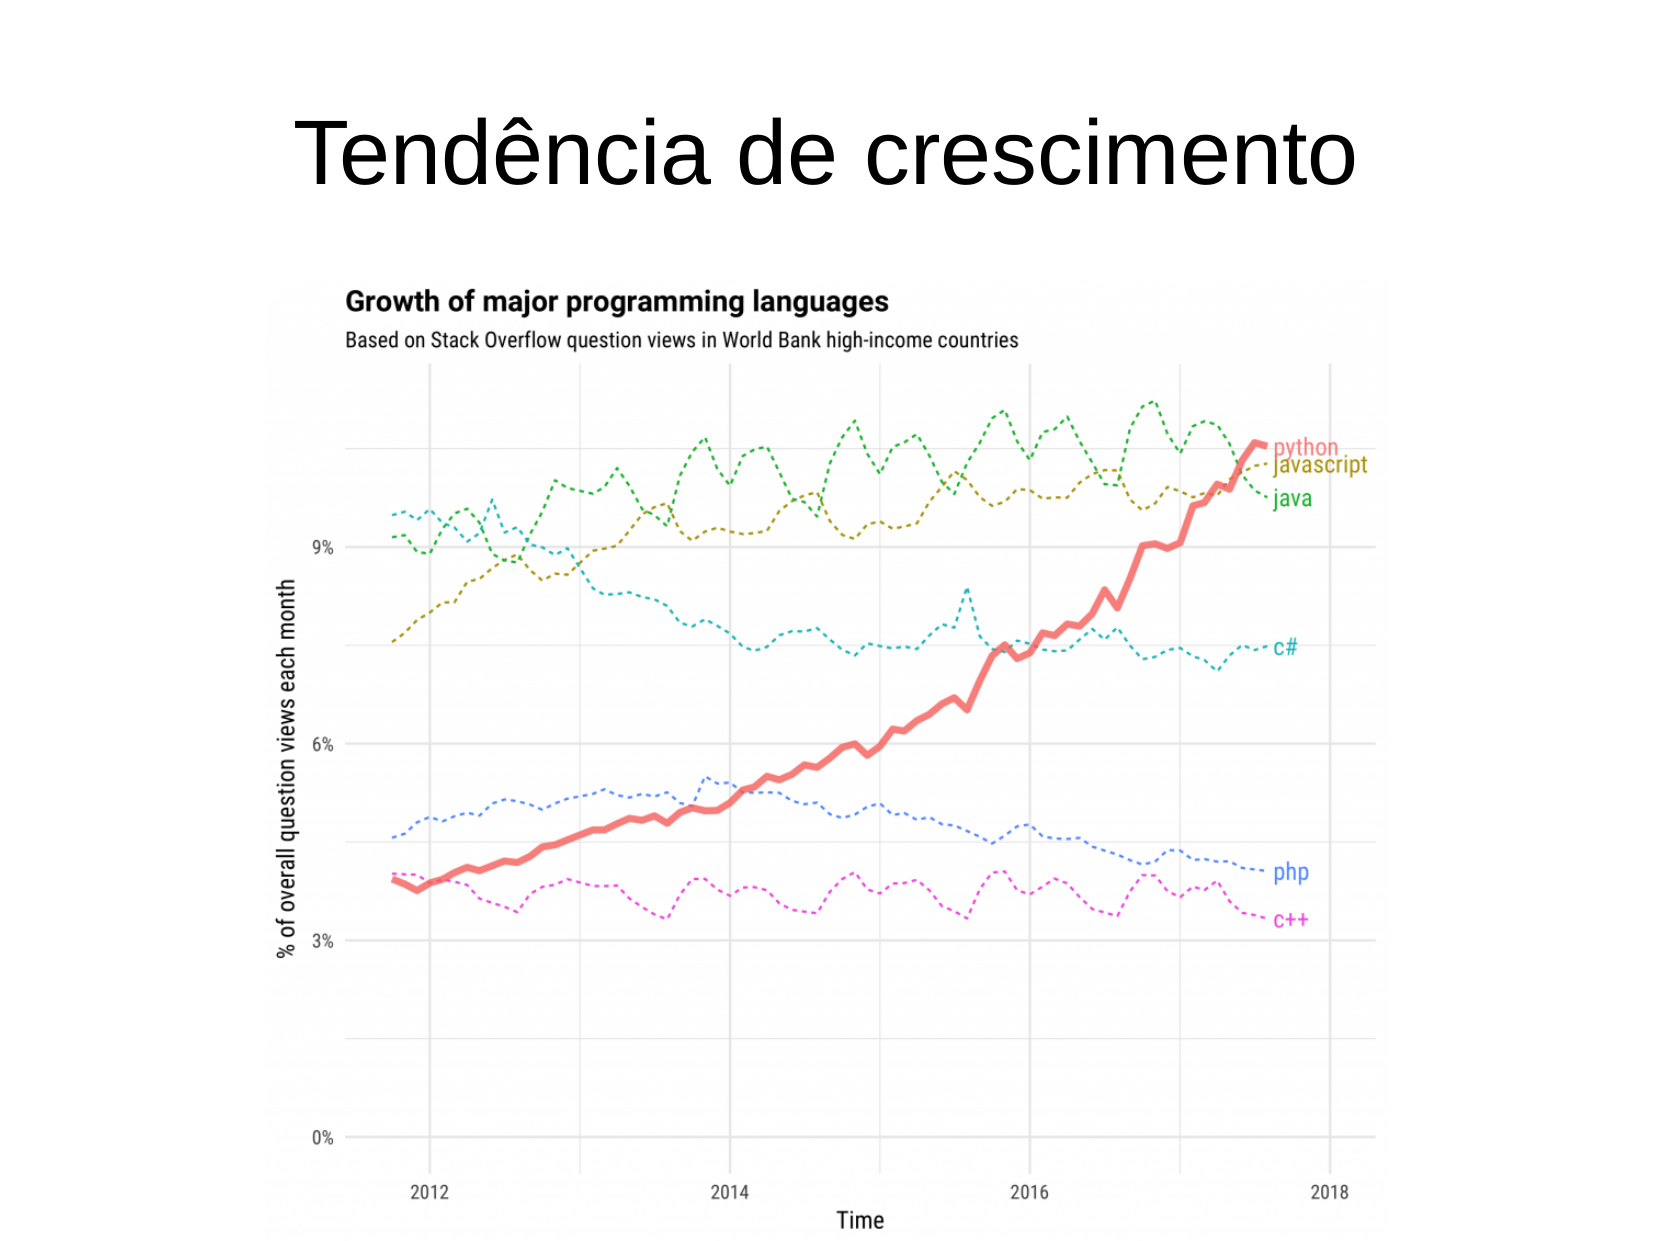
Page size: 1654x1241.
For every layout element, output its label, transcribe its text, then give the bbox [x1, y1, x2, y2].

picture [265, 278, 1388, 1241]
title Tendência de crescimento [82, 49, 1571, 257]
